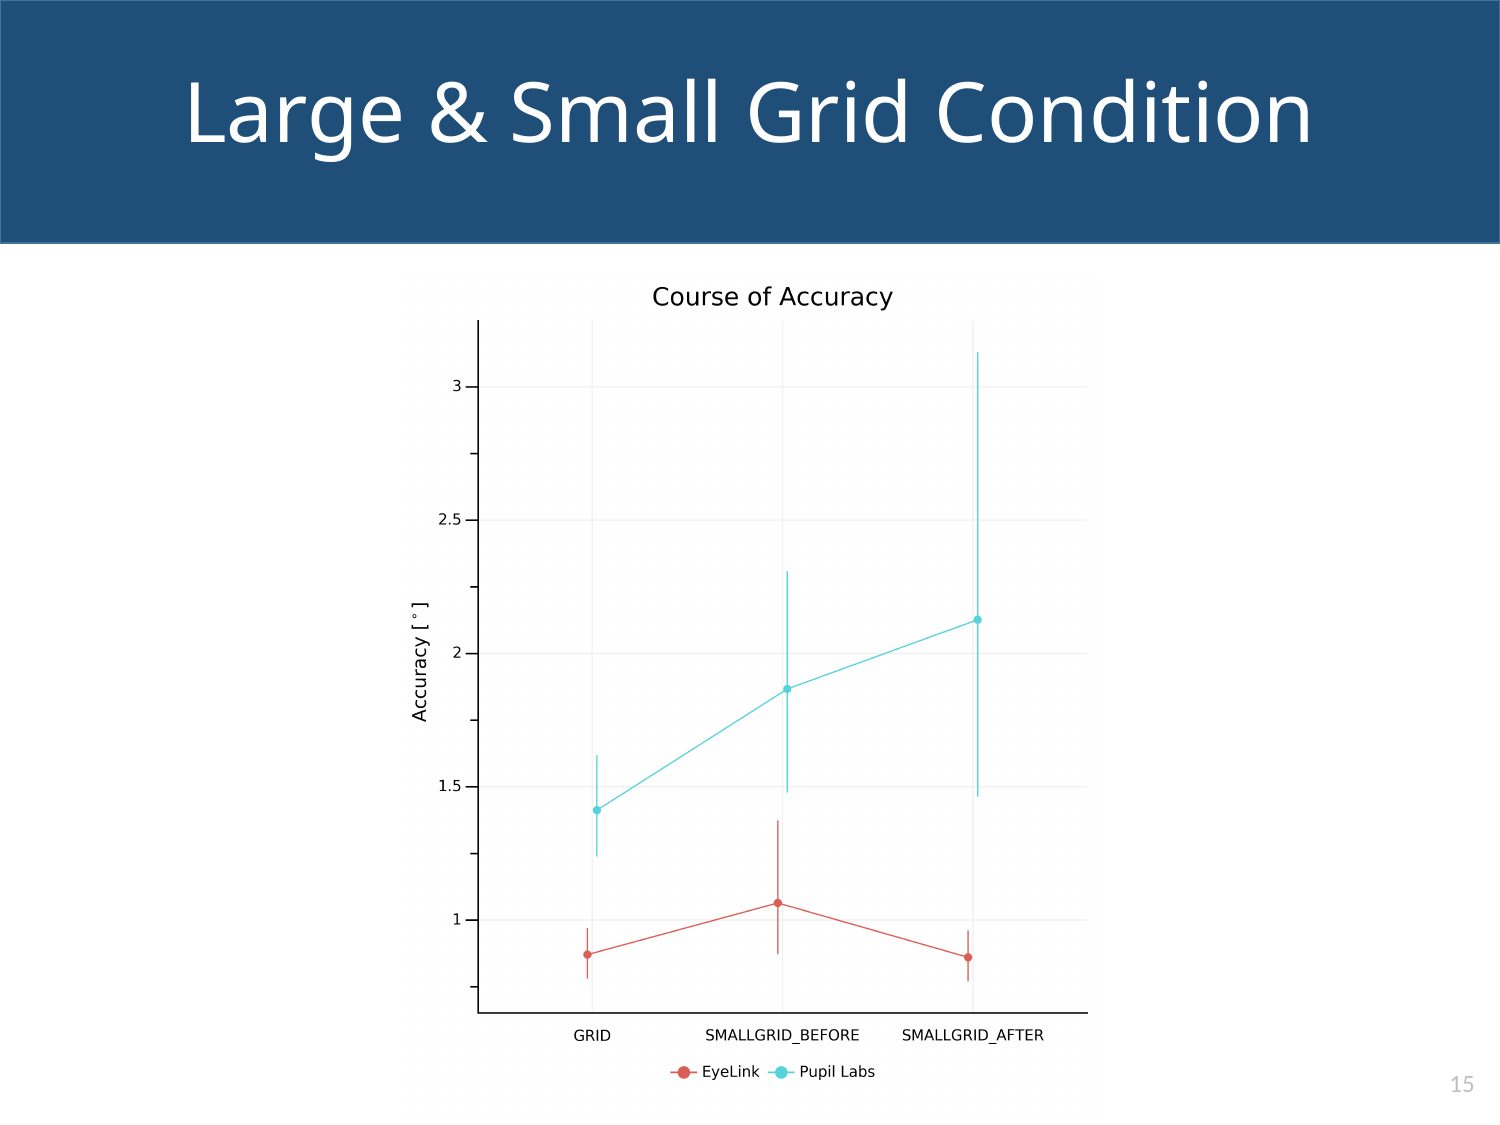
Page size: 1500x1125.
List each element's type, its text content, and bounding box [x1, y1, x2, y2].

picture [400, 275, 1100, 1125]
title Large & Small Grid Condition [103, 62, 1397, 168]
